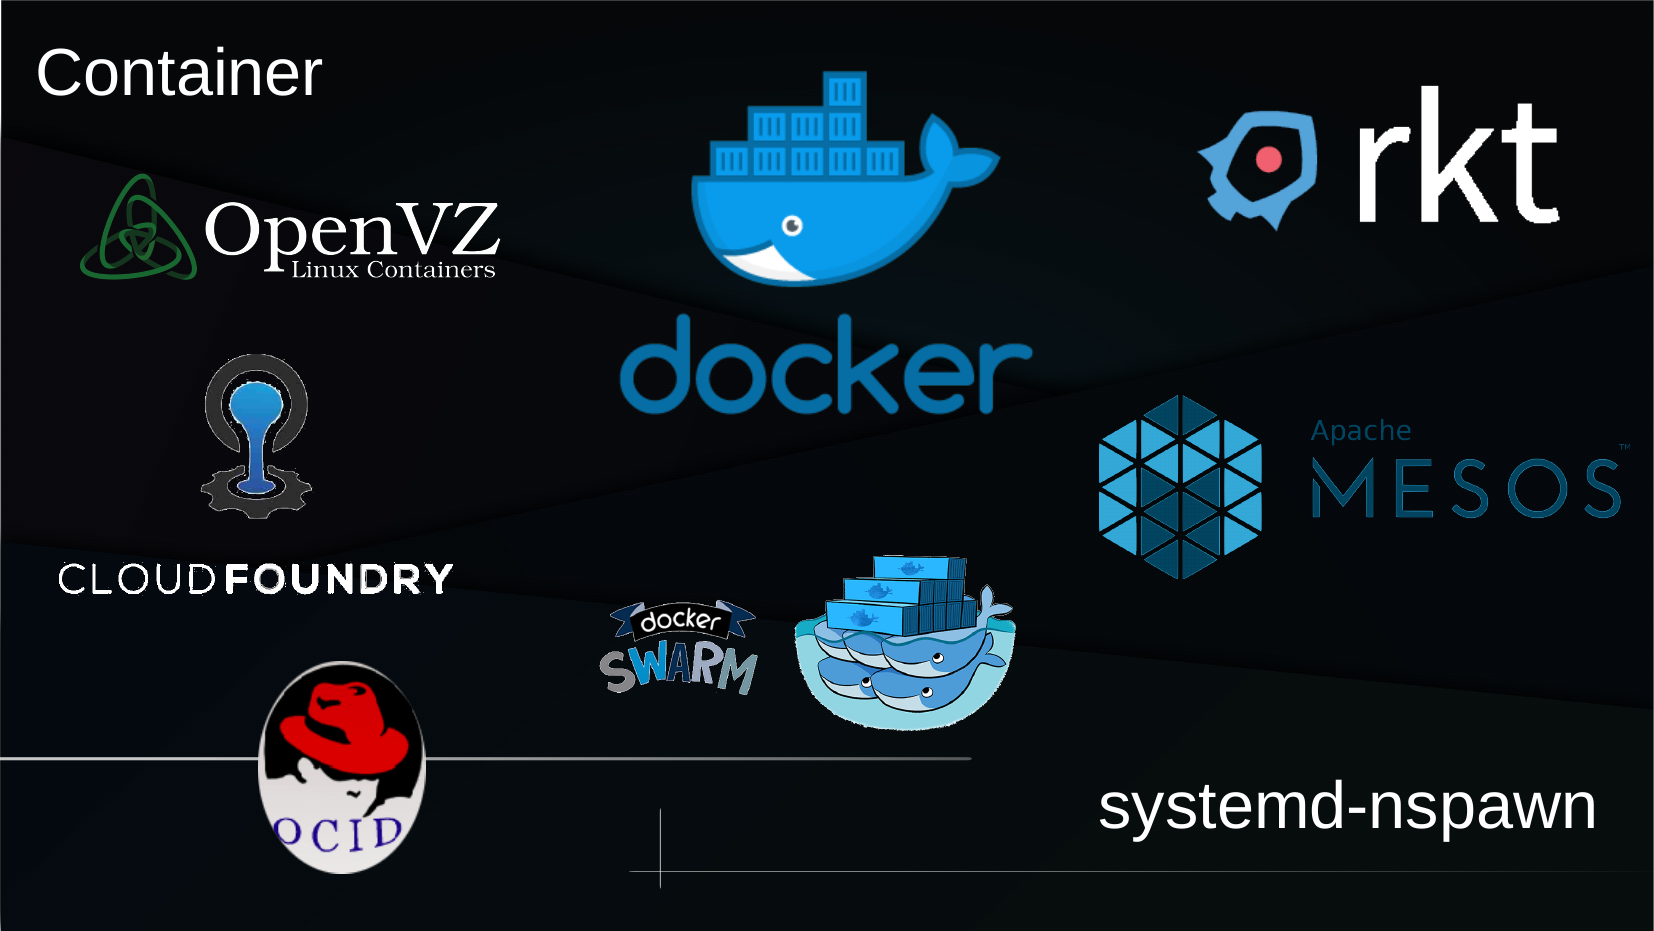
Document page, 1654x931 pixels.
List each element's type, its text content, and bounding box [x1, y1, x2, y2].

list Container [35, 35, 591, 119]
picture [0, 0, 1654, 931]
list systemd-nspawn [1098, 767, 1619, 851]
